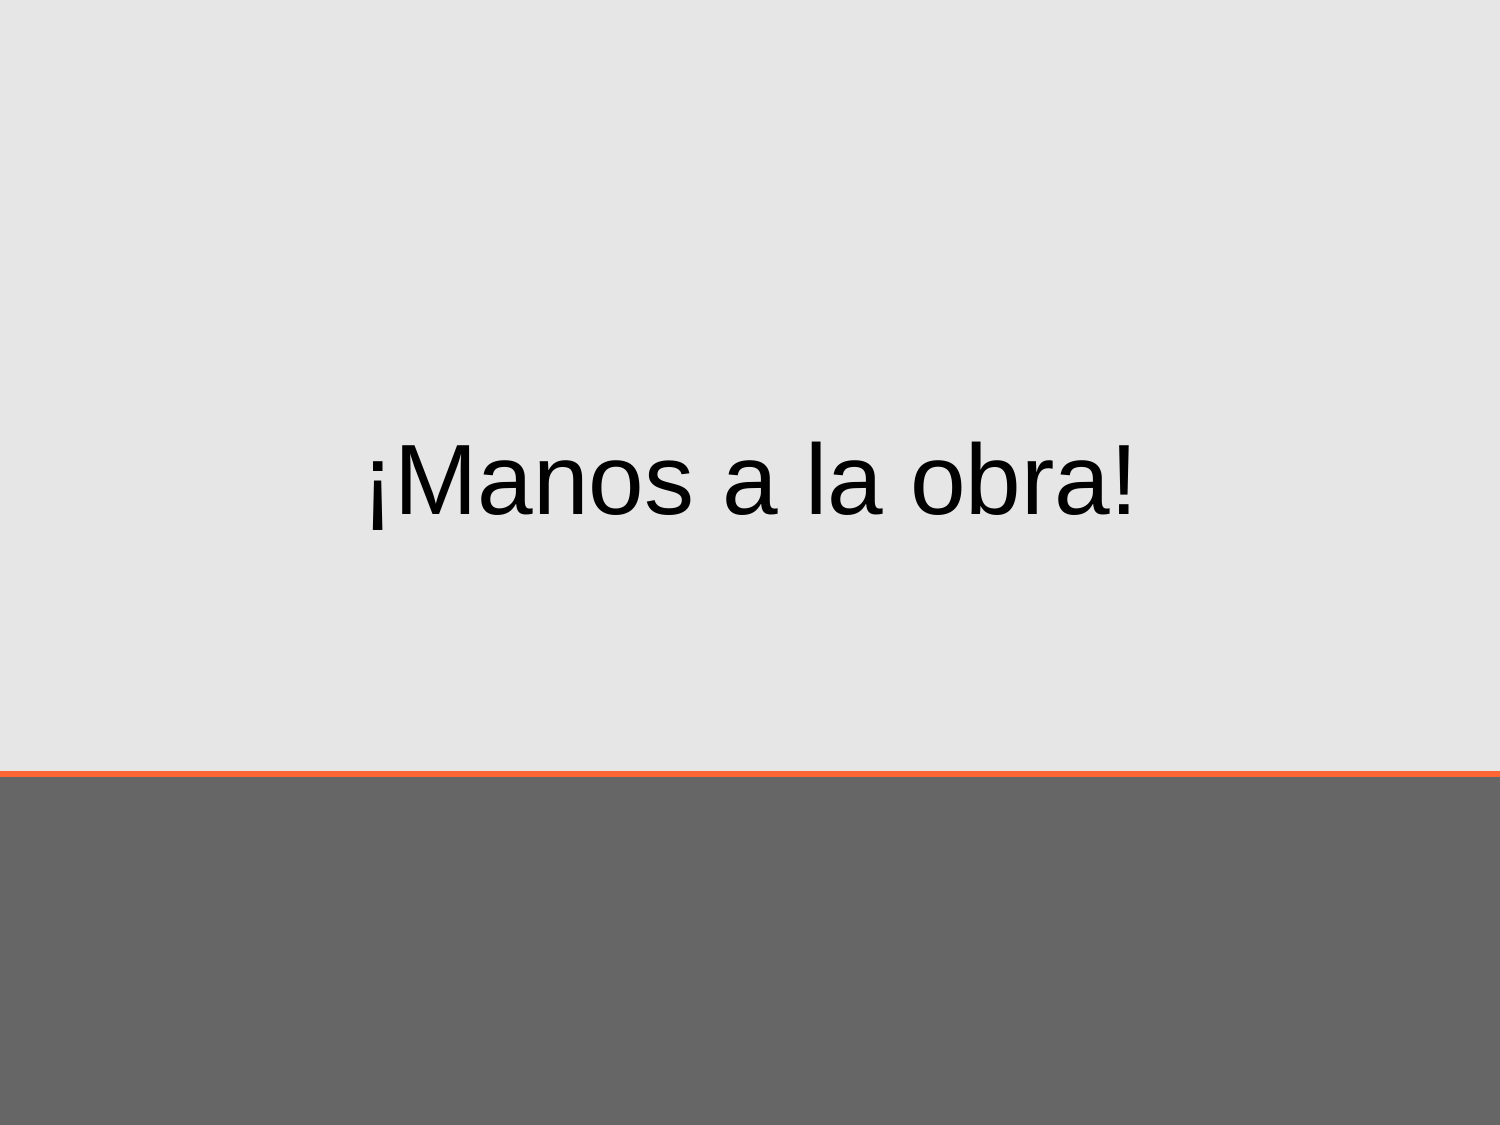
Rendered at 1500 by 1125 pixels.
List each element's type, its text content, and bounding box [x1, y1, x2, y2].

subtitle ¡Manos a la obra! [75, 44, 1425, 916]
